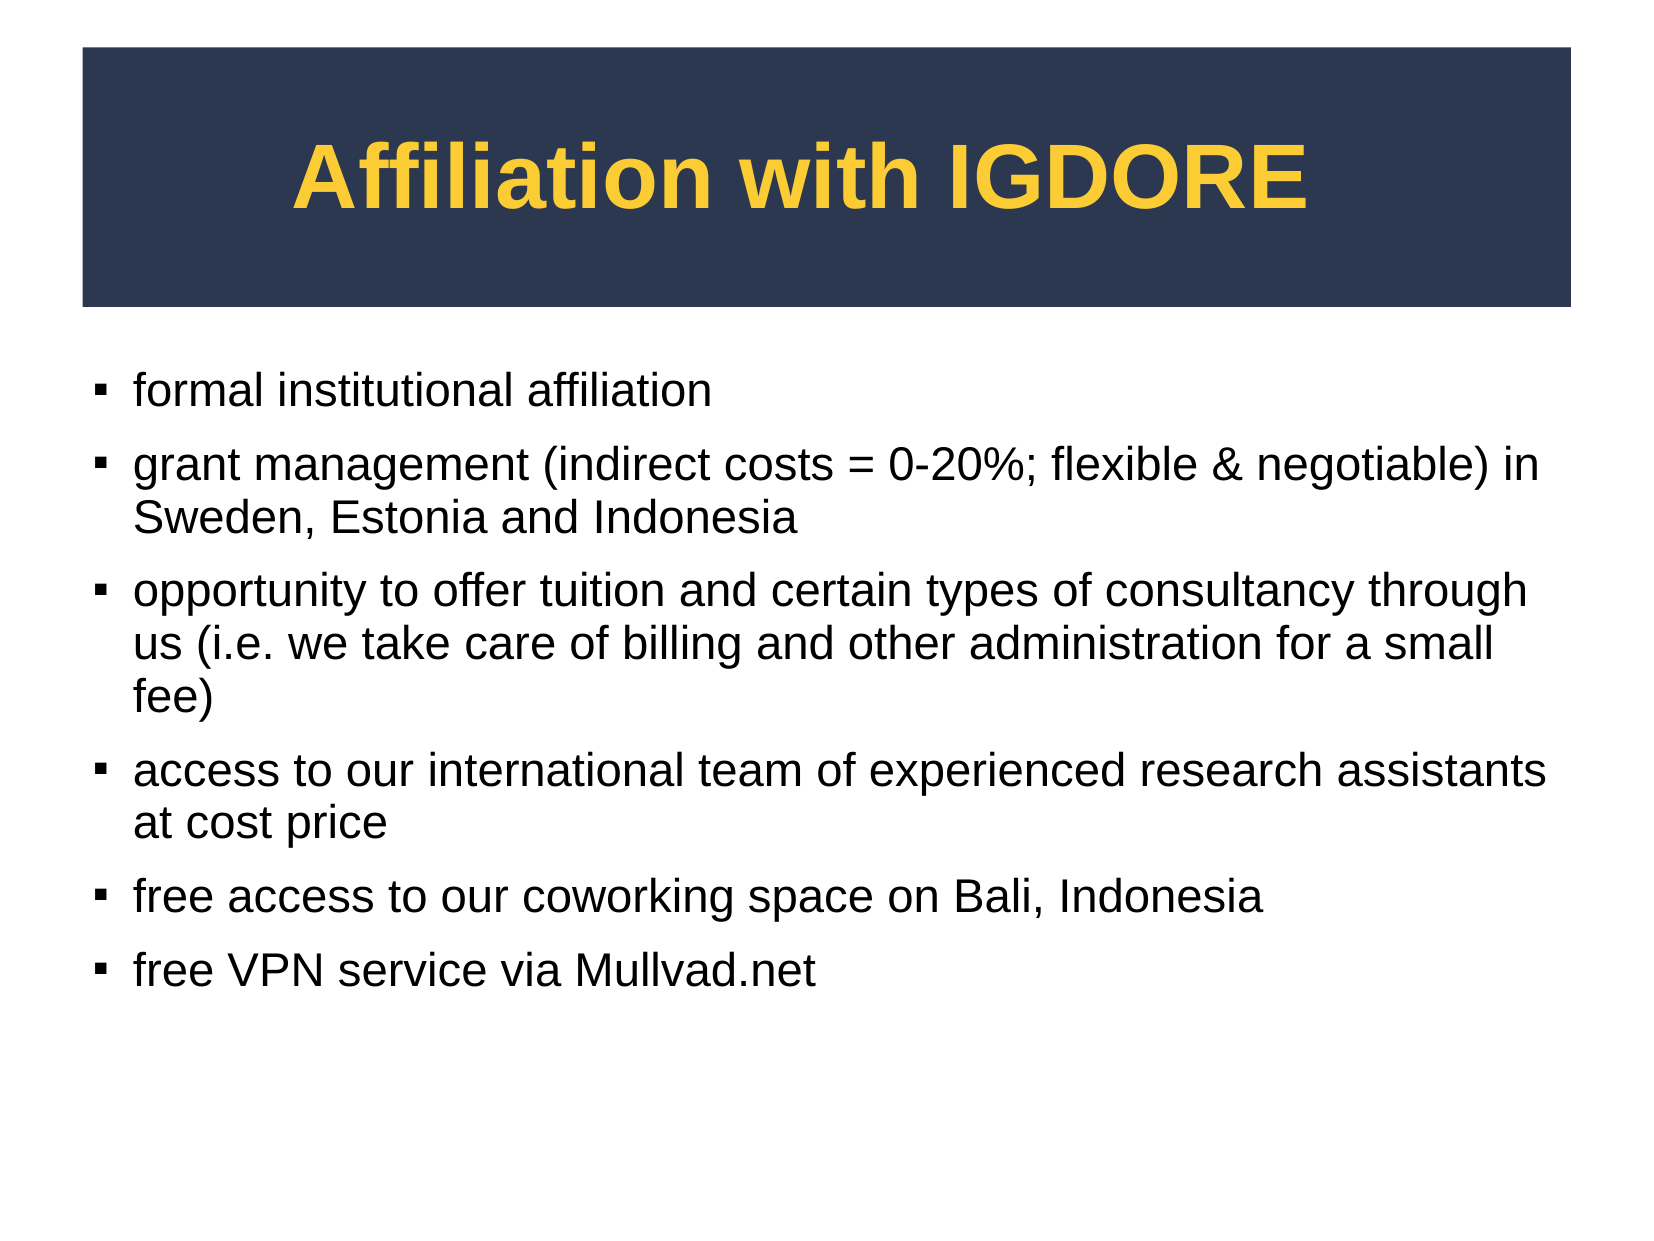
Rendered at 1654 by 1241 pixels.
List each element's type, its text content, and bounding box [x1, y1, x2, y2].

list formal institutional affiliation grant management (indirect costs = 0-20%; flexible & negotiable) in Sweden, Estonia and Indonesia opportunity to offer tuition and certain types of consultancy through us (i.e. we take care of billing and other administration for a small fee) access to our international team of experienced research assistants at cost price free access to our coworking space on Bali, Indonesia free VPN service via Mullvad.net [82, 307, 1571, 1010]
title Affiliation with IGDORE [82, 47, 1571, 307]
